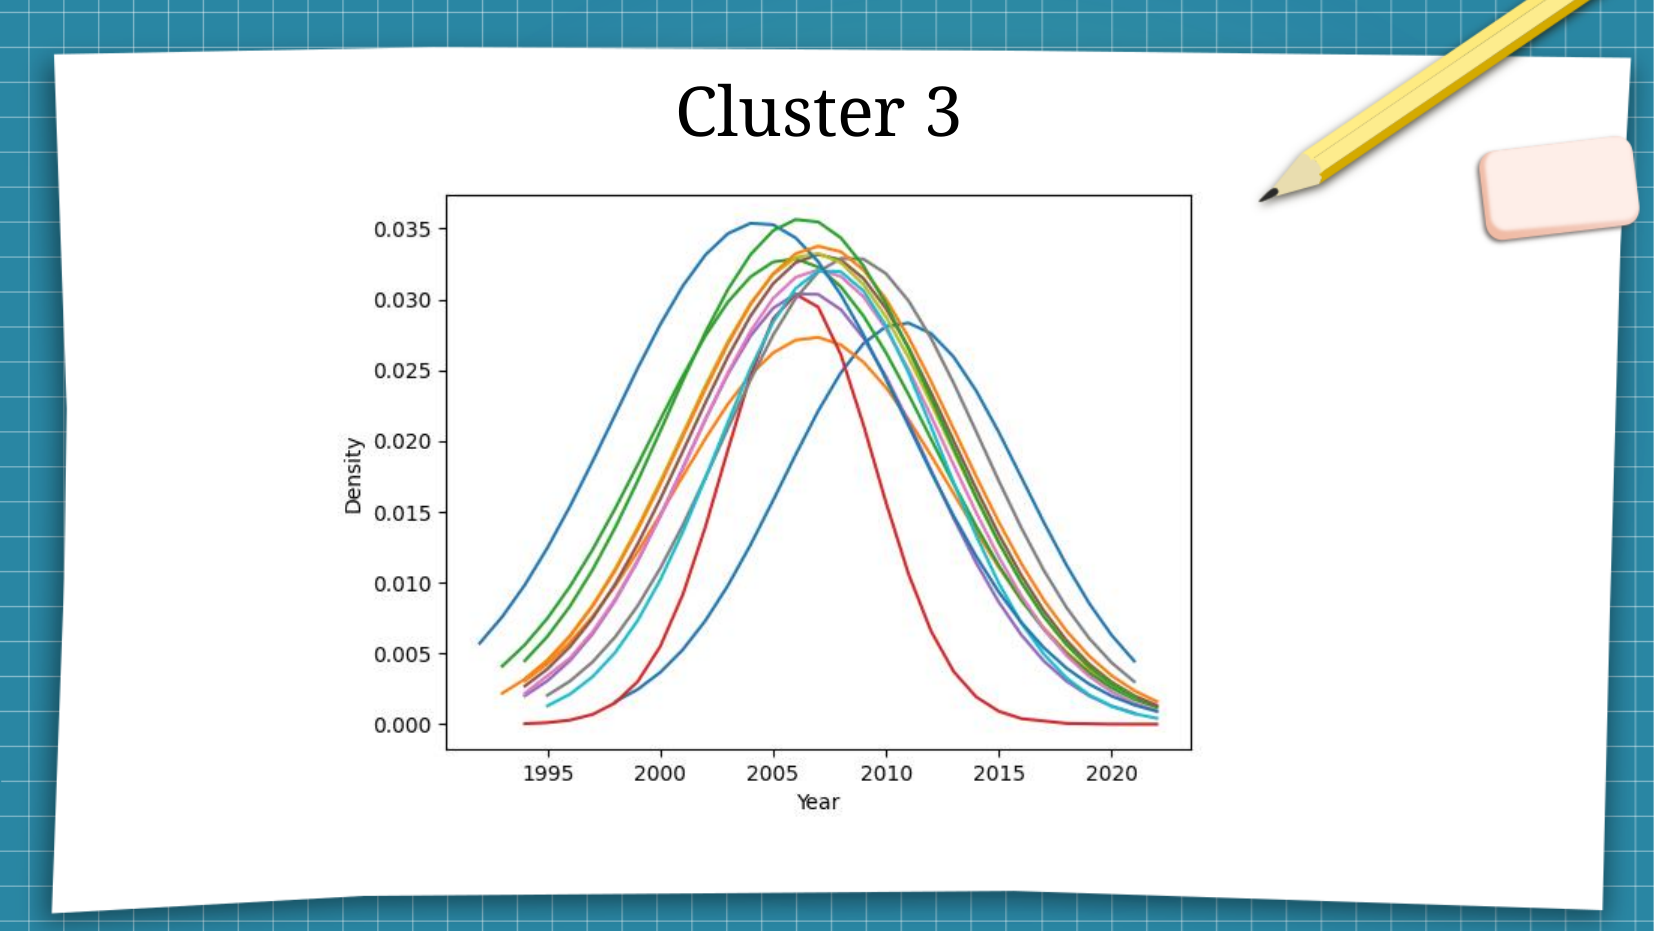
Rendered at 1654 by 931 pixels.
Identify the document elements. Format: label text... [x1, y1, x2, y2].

picture [0, 0, 1654, 931]
title Cluster 3 [75, 32, 1564, 188]
